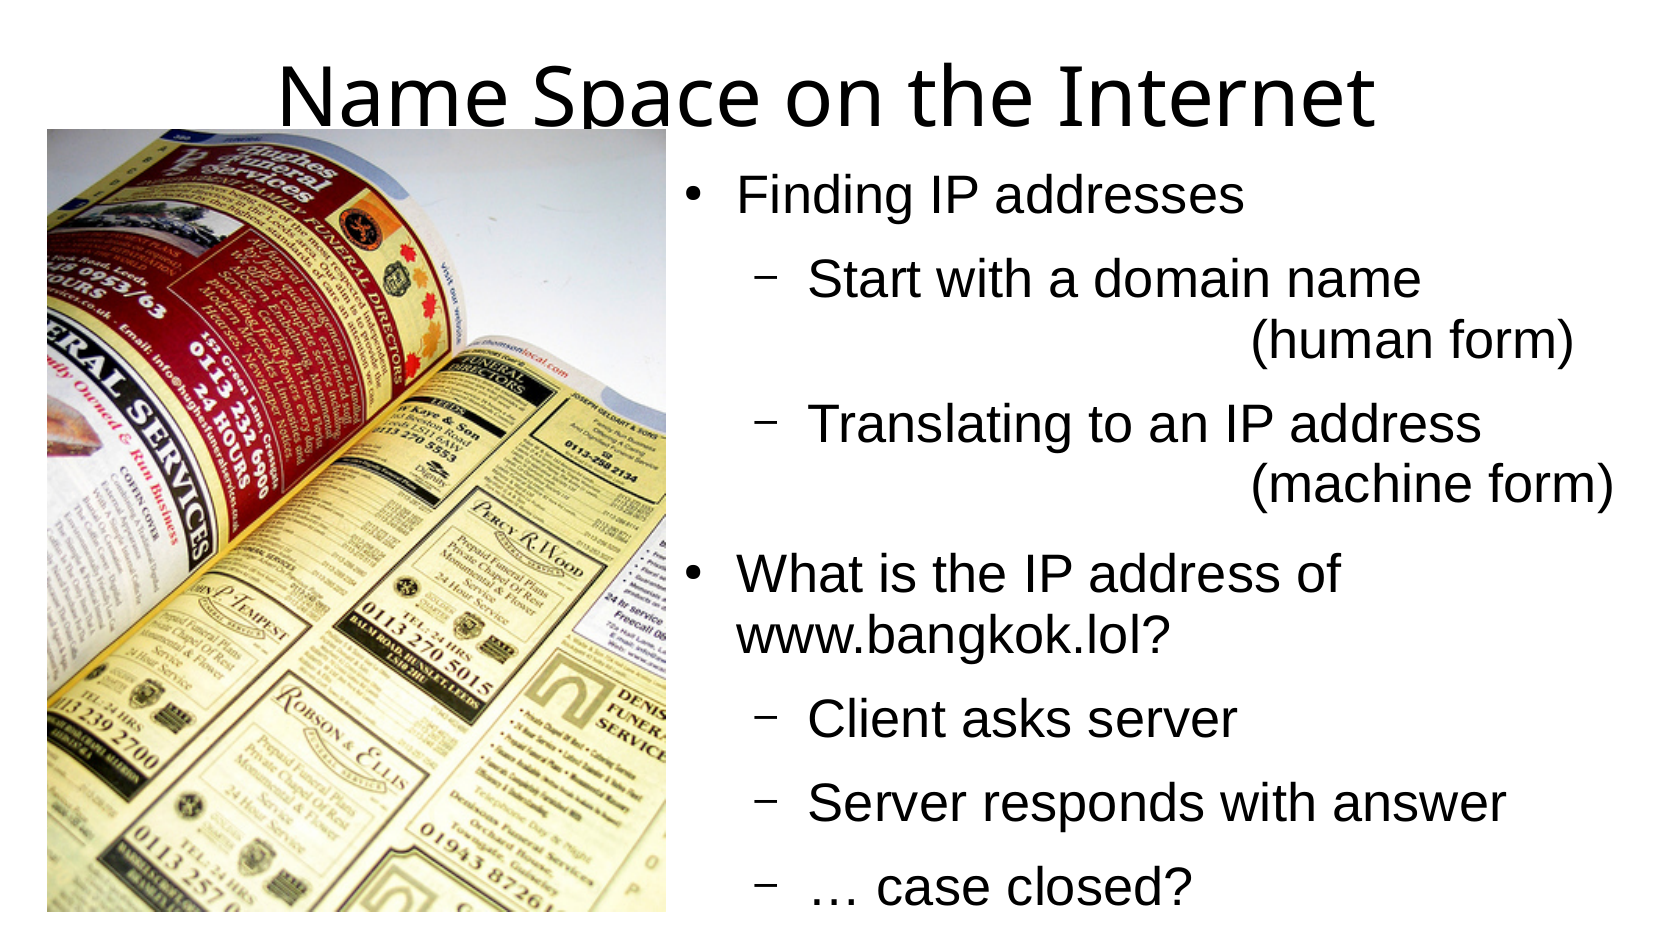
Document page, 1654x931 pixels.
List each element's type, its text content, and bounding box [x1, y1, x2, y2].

picture [47, 129, 666, 912]
title Name Space on the Internet [82, 37, 1571, 164]
list Finding IP addresses Start with a domain name (human form) Translating to an IP address (machine form) What is the IP address of www.bangkok.lol? Client asks server Server responds with answer … case closed? [665, 164, 1654, 931]
